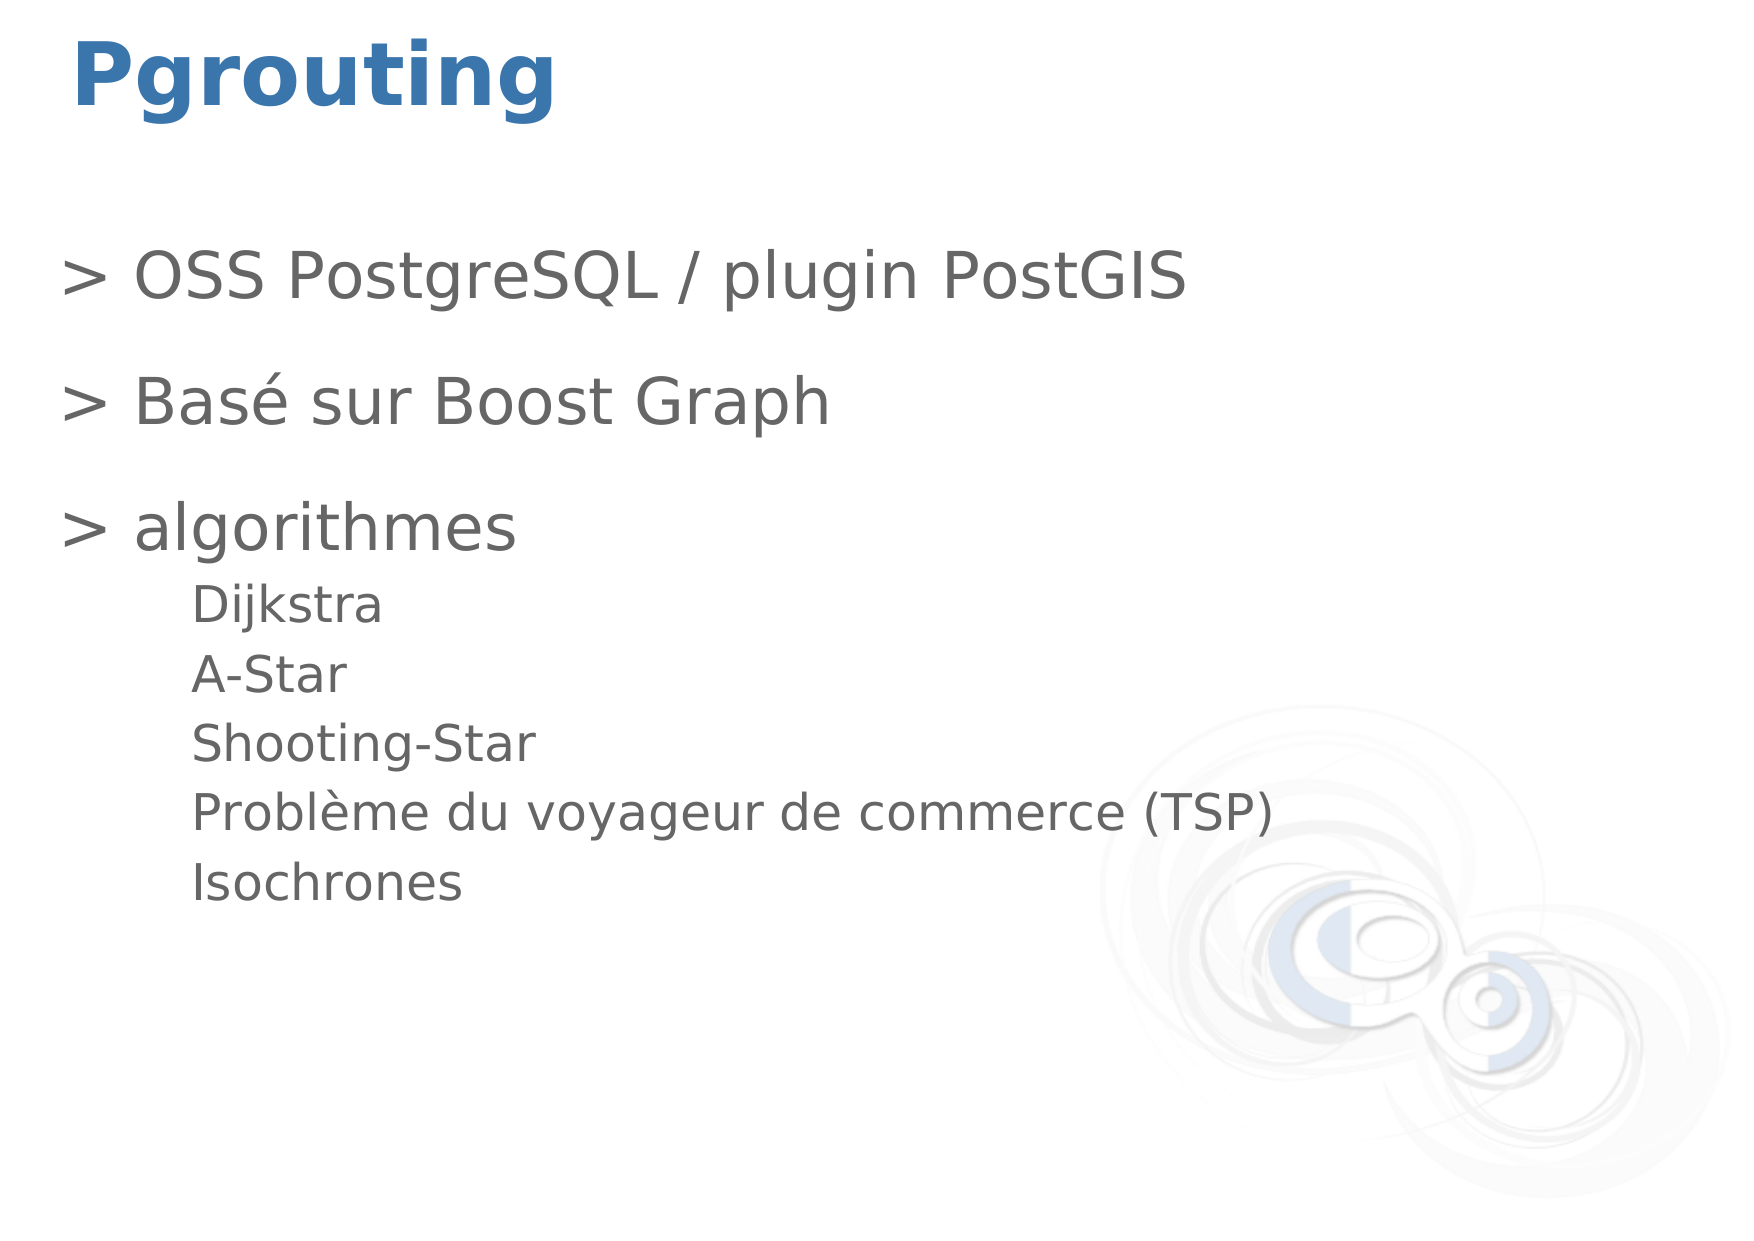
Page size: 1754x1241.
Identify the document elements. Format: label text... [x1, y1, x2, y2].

list > Shapefile GUI (shp2pgsql) > GDAL/OGR > OSM (osm2pgsql, osmosis…) [1092, 679, 1754, 1241]
list > OSS PostgreSQL / plugin PostGIS > Basé sur Boost Graph > algorithmes Dijkstra A-Star Shooting-Star Problème du voyageur de commerce (TSP) Isochrones [29, 200, 1701, 1070]
title Pgrouting [70, 23, 1754, 126]
